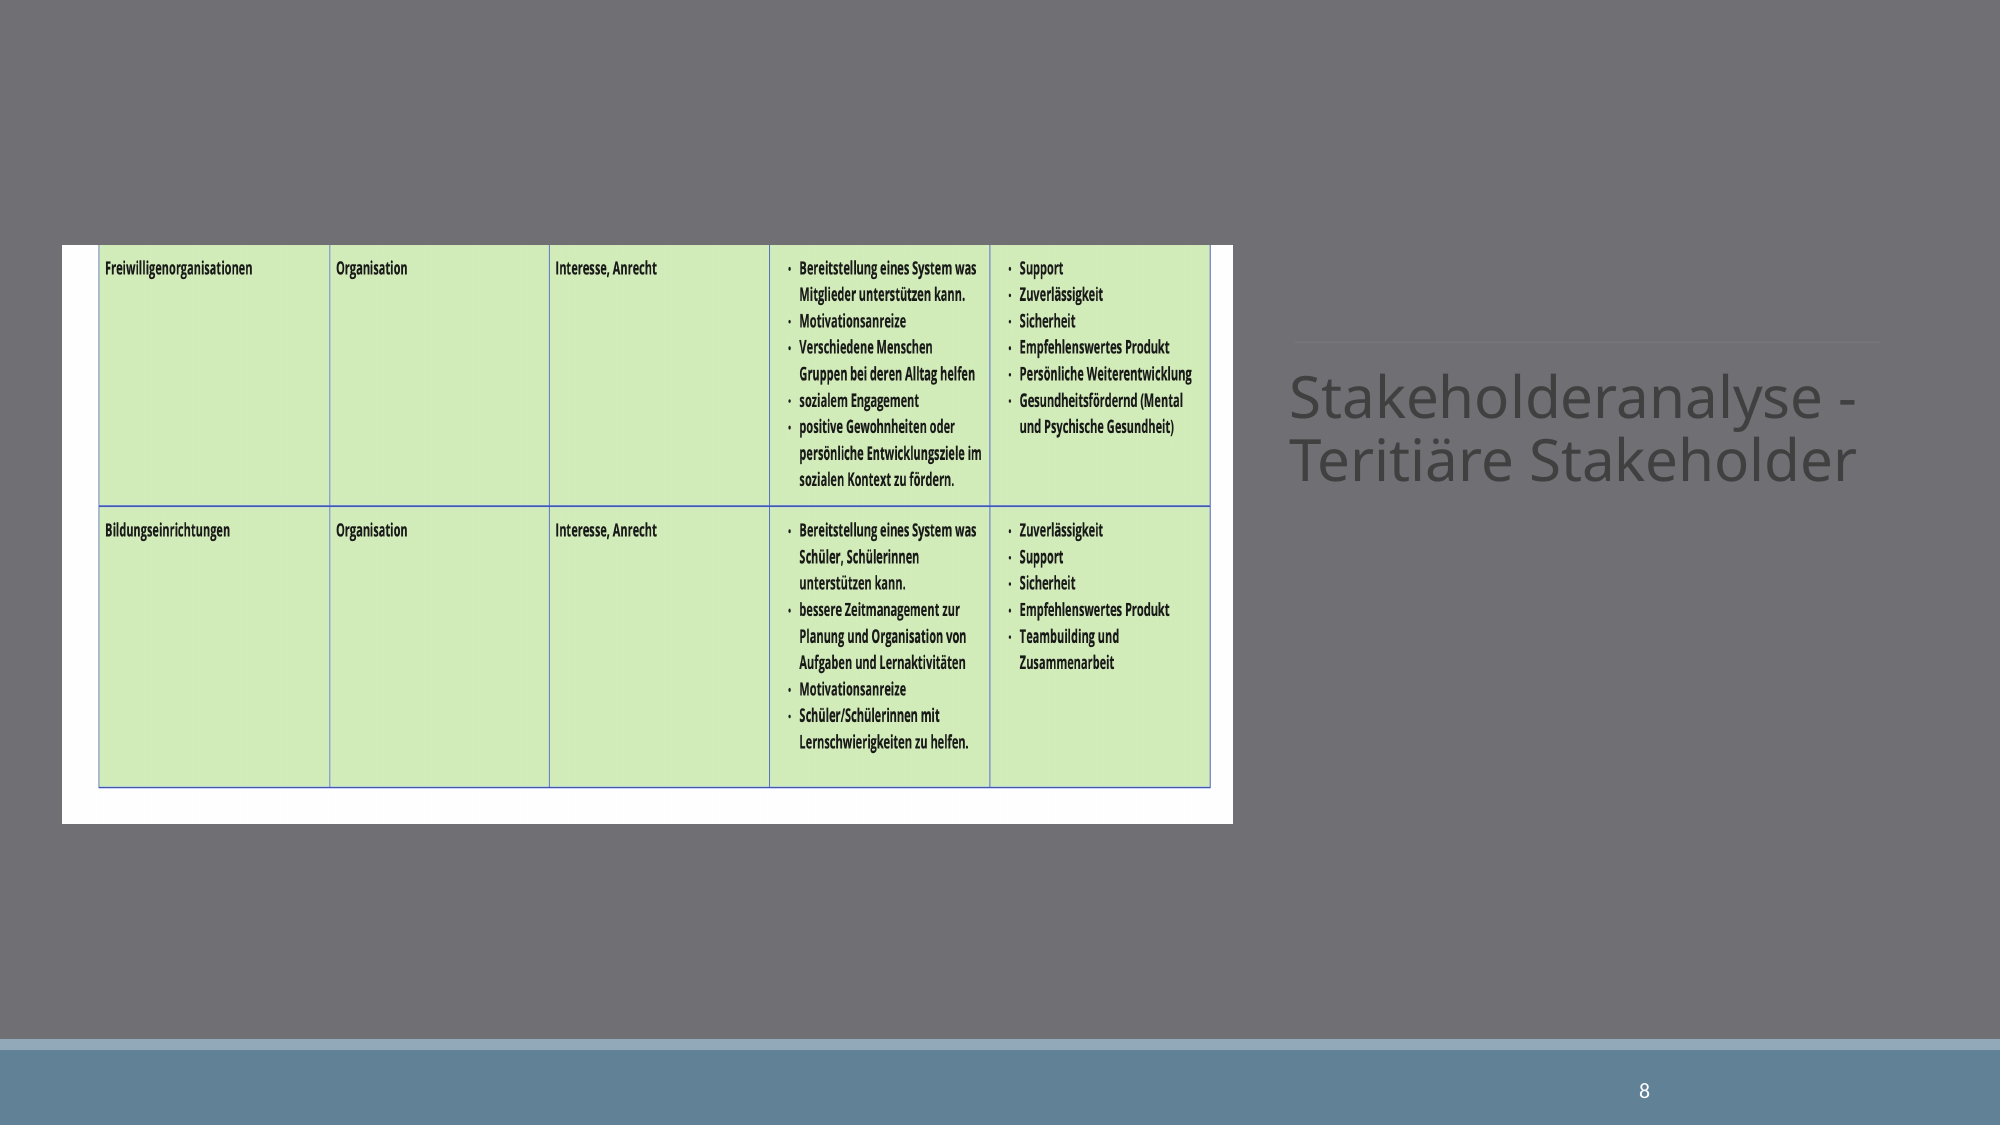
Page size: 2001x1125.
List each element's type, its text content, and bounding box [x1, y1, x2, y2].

text_box [0, 0, 2000, 1125]
slide_number 8 [1624, 1059, 1840, 1120]
text_box Stakeholderanalyse - Teritiäre Stakeholder [1289, 360, 1895, 977]
picture [62, 245, 1233, 824]
